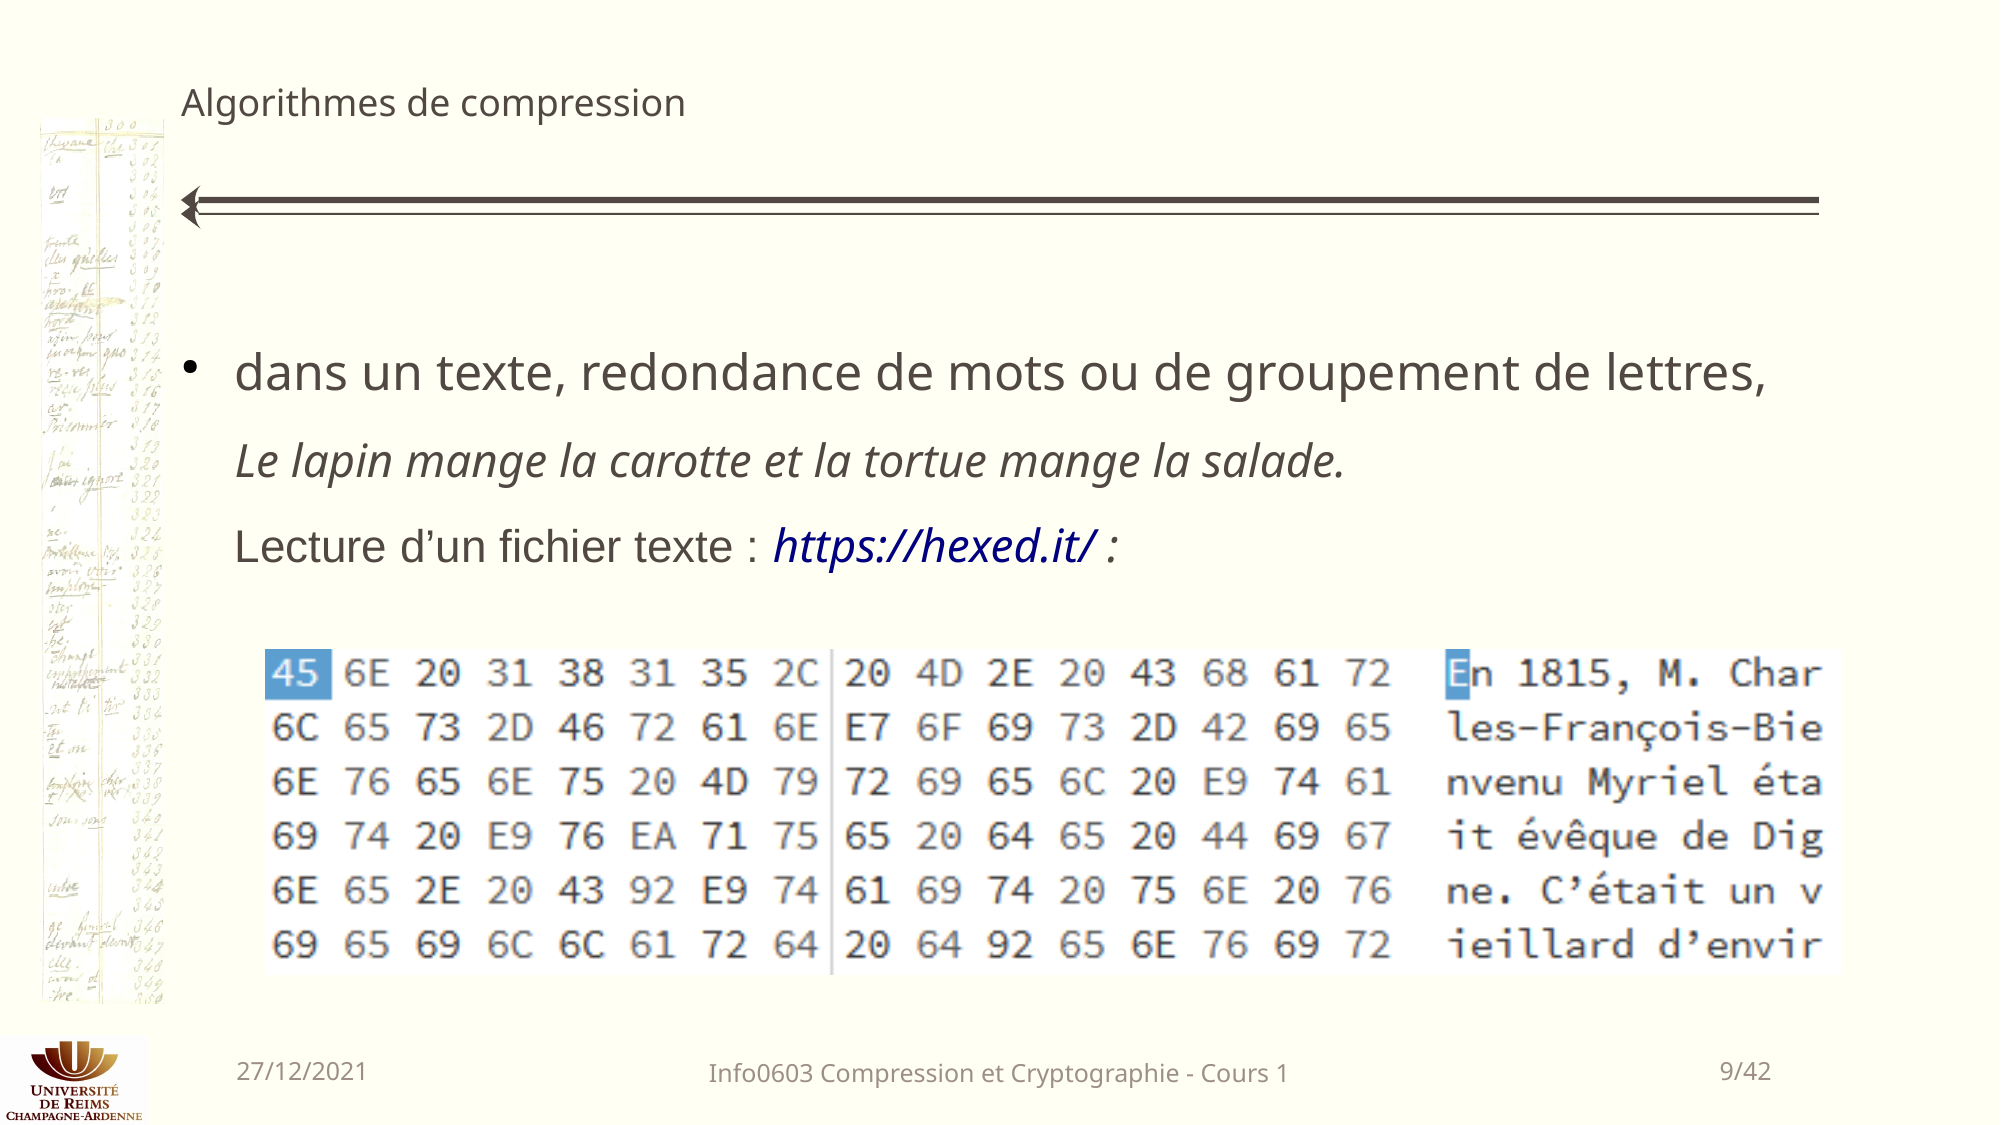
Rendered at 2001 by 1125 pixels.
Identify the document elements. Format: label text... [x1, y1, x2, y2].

list dans un texte, redondance de mots ou de groupement de lettres, Le lapin mange la carotte et la tortue mange la salade. Lecture d’un fichier texte : https://hexed.it/ : [163, 265, 1802, 1016]
picture [0, 1035, 148, 1125]
picture [40, 118, 164, 1004]
picture [265, 649, 1842, 975]
title Algorithmes de compression [180, 12, 1819, 193]
